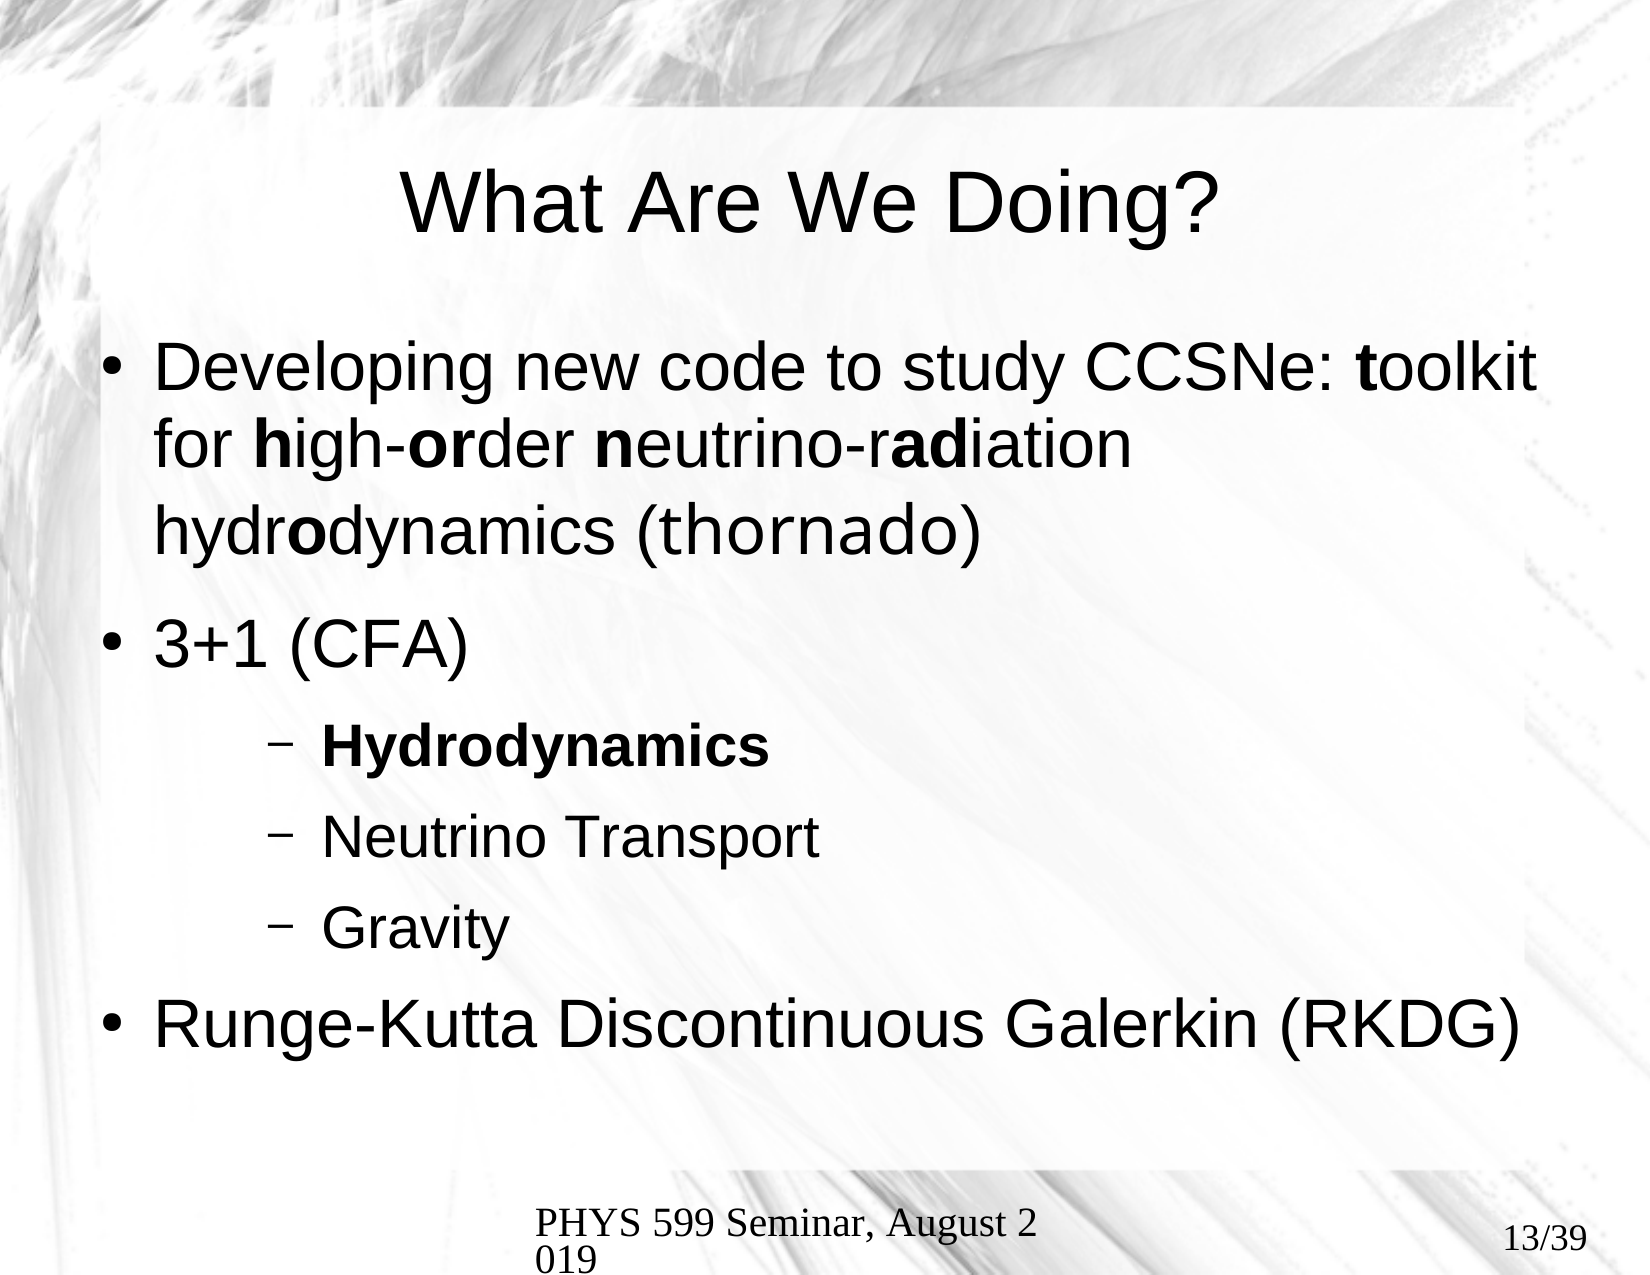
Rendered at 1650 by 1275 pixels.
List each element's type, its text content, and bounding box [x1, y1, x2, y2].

title What Are We Doing? [117, 115, 1503, 288]
picture [0, 0, 1650, 1275]
list Developing new code to study CCSNe: toolkit for high-order neutrino-radiation hydrodynamics (thornado) 3+1 (CFA) Hydrodynamics Neutrino Transport Gravity Runge-Kutta Discontinuous Galerkin (RKDG) [82, 328, 1540, 1126]
